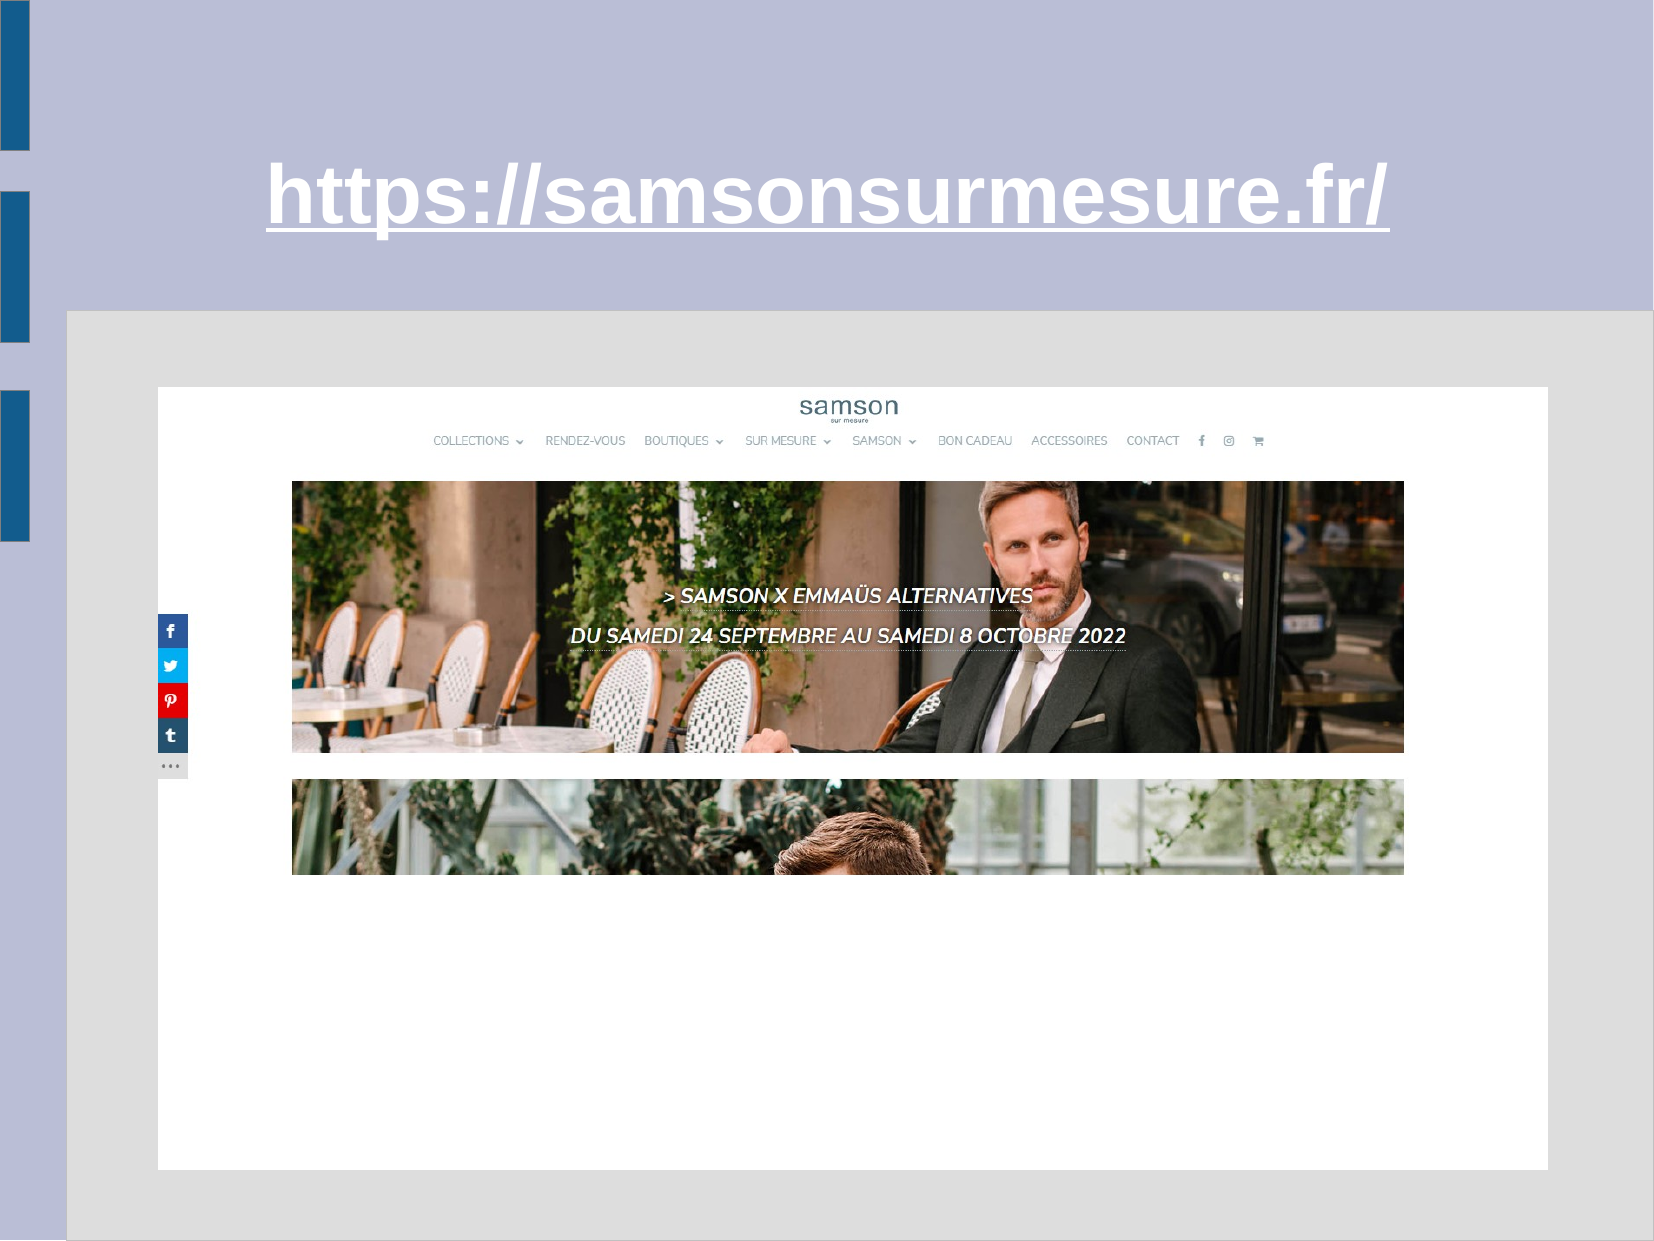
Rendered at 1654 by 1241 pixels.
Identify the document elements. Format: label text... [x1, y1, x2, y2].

picture [158, 387, 1548, 1170]
picture [164, 661, 177, 672]
title https://samsonsurmesure.fr/ [121, 91, 1534, 299]
